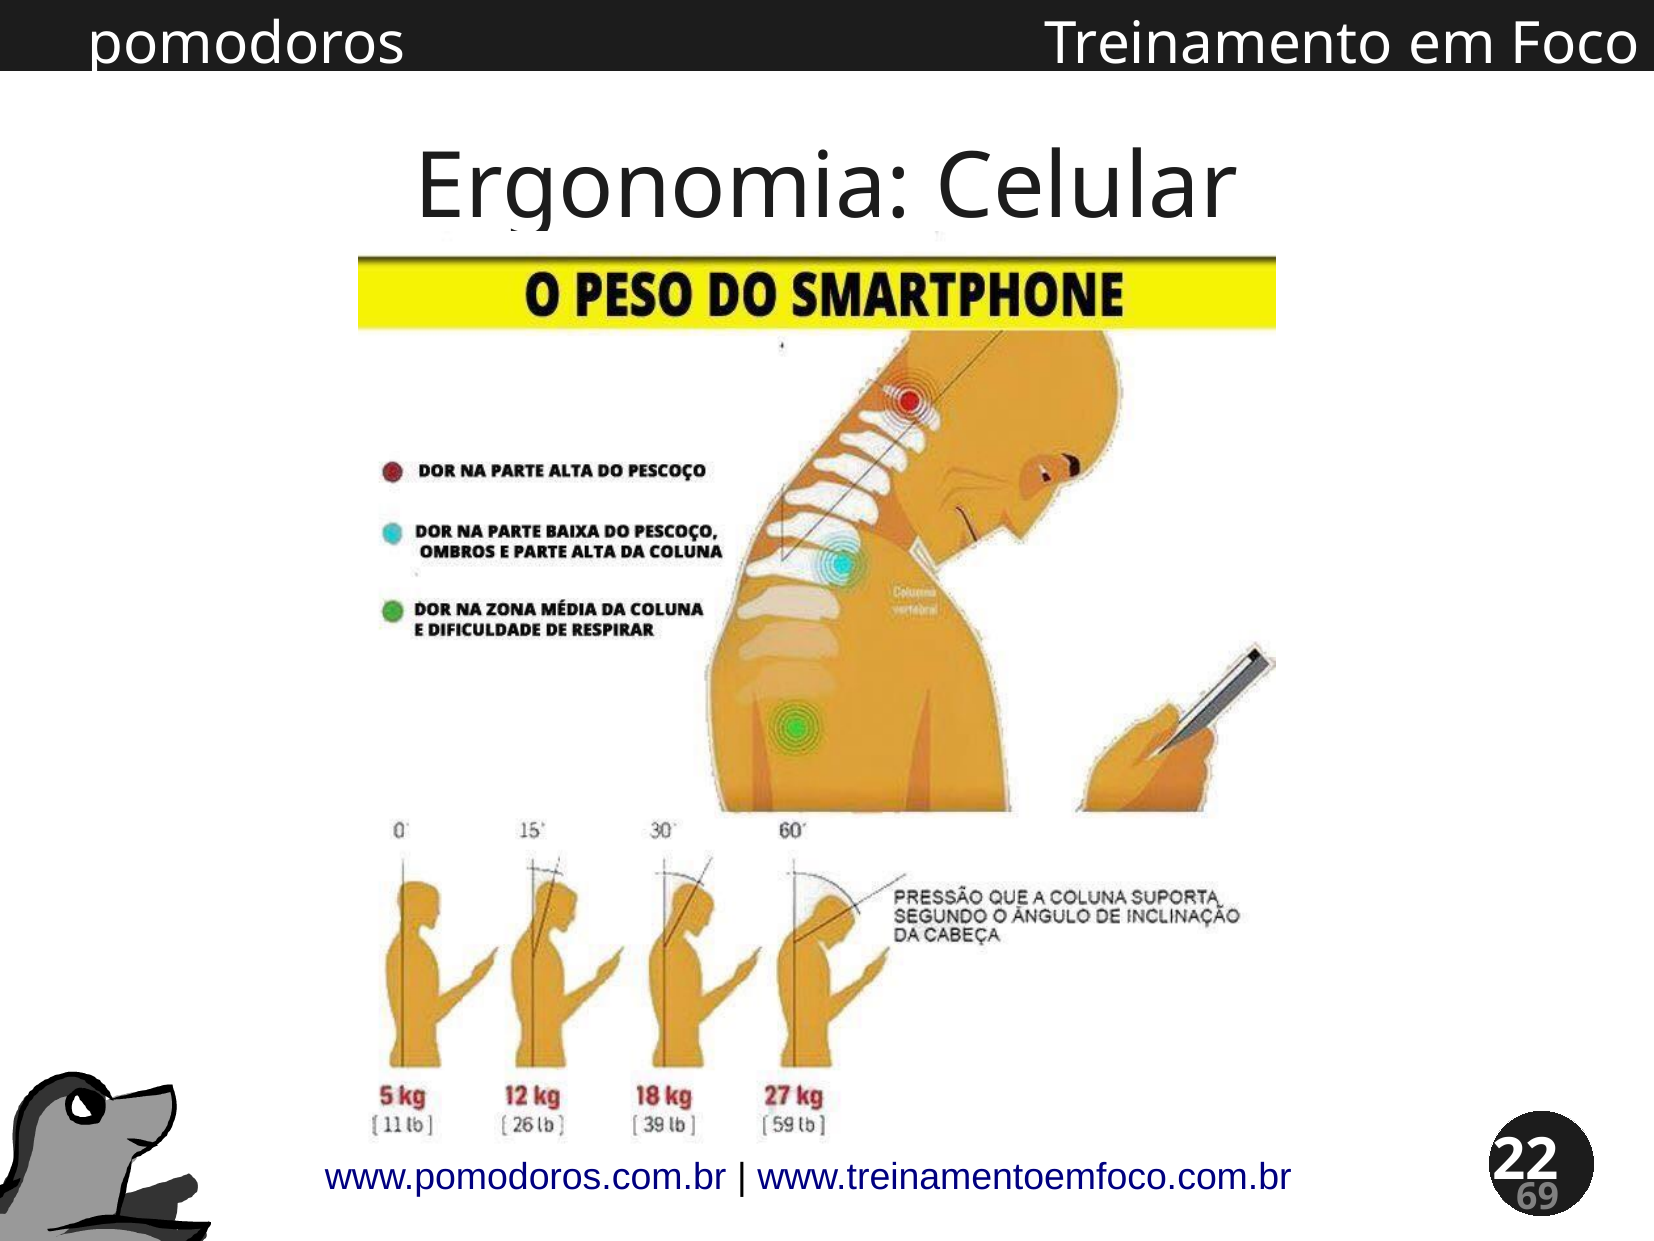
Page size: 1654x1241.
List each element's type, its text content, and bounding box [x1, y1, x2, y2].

picture [358, 231, 1276, 1149]
picture [0, 1003, 249, 1241]
title Ergonomia: Celular [82, 78, 1571, 287]
